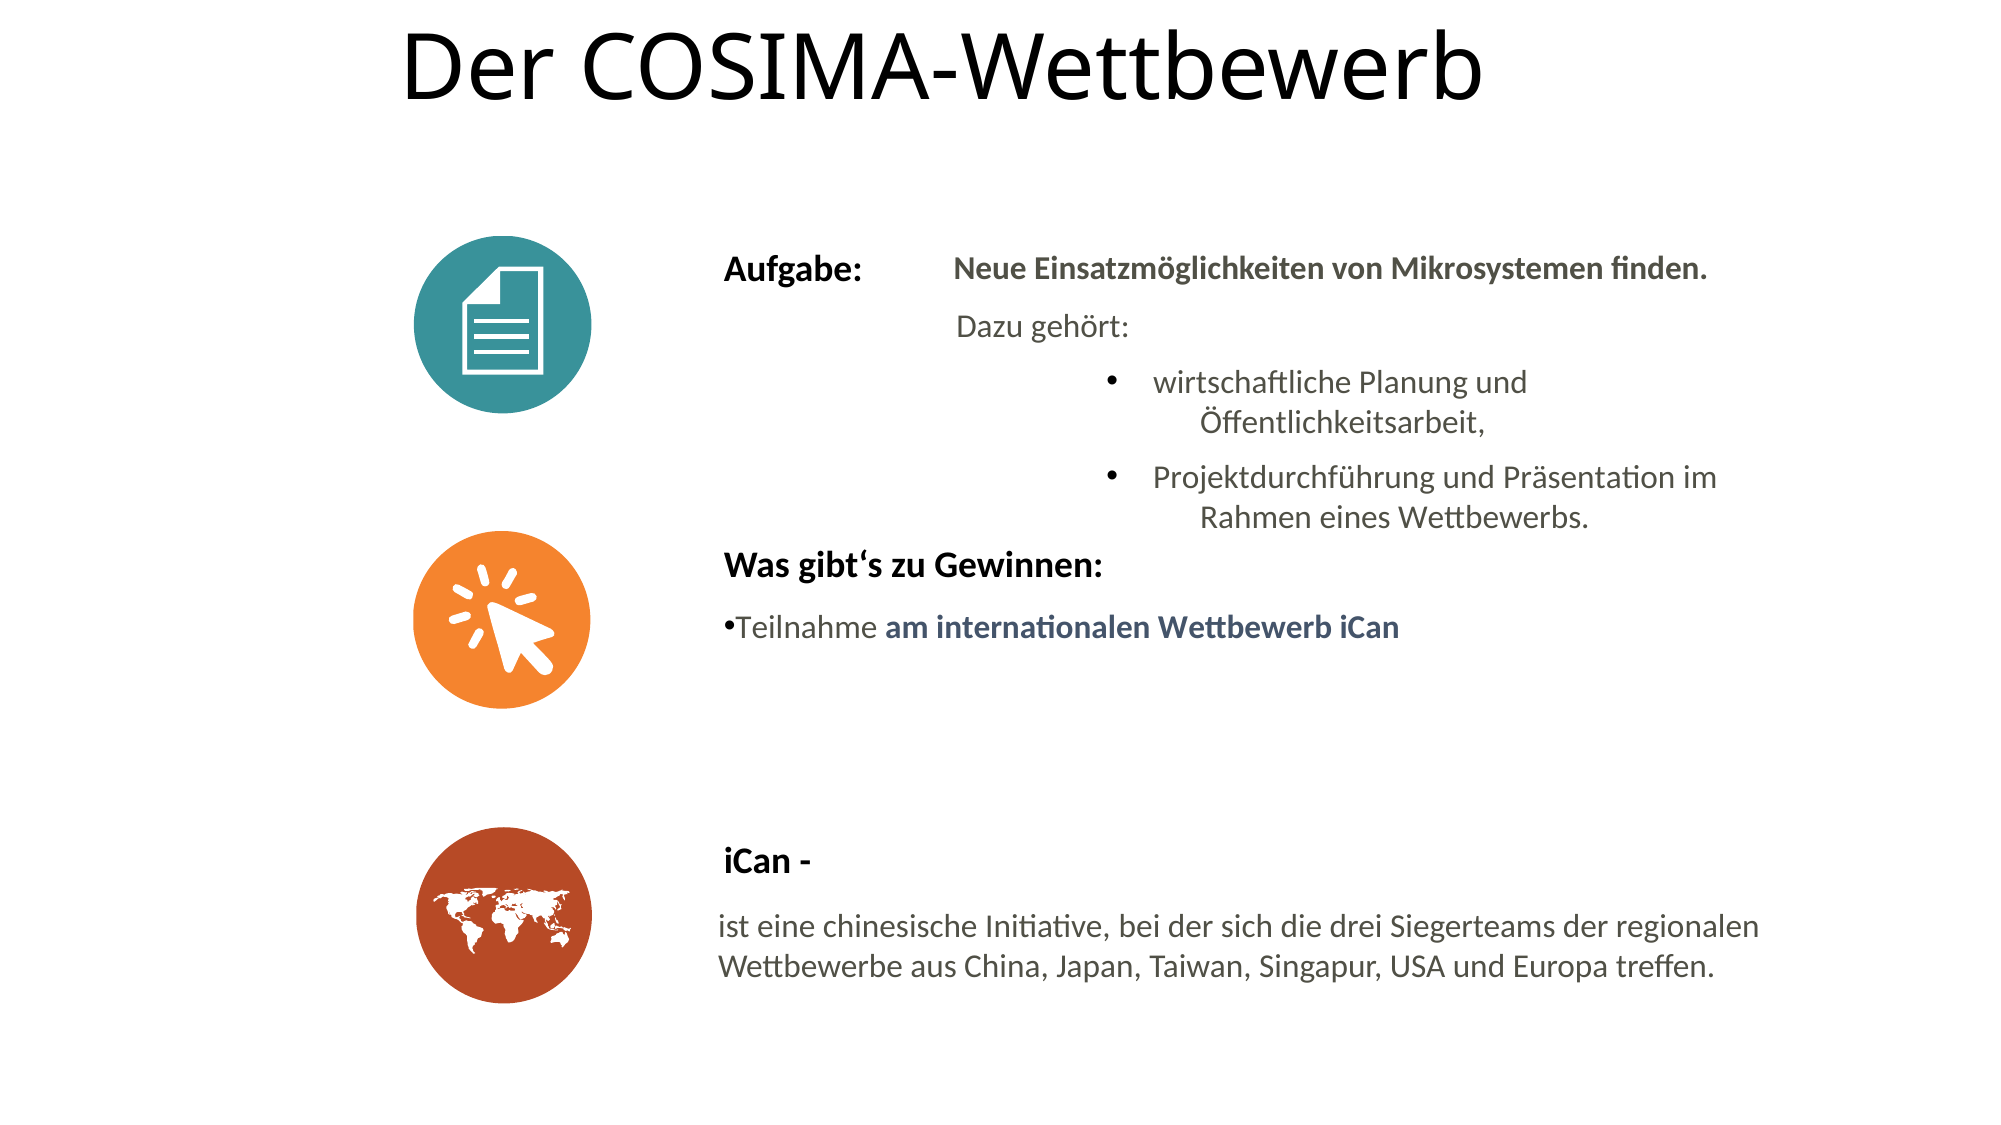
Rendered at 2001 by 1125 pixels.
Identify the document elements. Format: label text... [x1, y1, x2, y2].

text_box Teilnahme am internationalen Wettbewerb iCan [708, 597, 1640, 654]
text_box Was gibt‘s zu Gewinnen: [708, 532, 1122, 594]
picture [413, 236, 592, 414]
picture [413, 531, 591, 709]
text_box Aufgabe: [708, 236, 880, 297]
text_box iCan - [708, 828, 828, 890]
picture [416, 826, 592, 1004]
text_box ist eine chinesische Initiative, bei der sich die drei Siegerteams der regionalen Wettbewerbe aus China, Japan, Taiwan, Singapur, USA und Europa treffen. [703, 896, 1790, 991]
title Der COSIMA-Wettbewerb [384, 0, 2000, 179]
text_box Neue Einsatzmöglichkeiten von Mikrosystemen finden. [939, 239, 1939, 294]
text_box Dazu gehört: wirtschaftliche Planung und Öffentlichkeitsarbeit, Projektdurchführung und Präsentation im Rahmen eines Wettbewerbs. [941, 296, 1831, 570]
